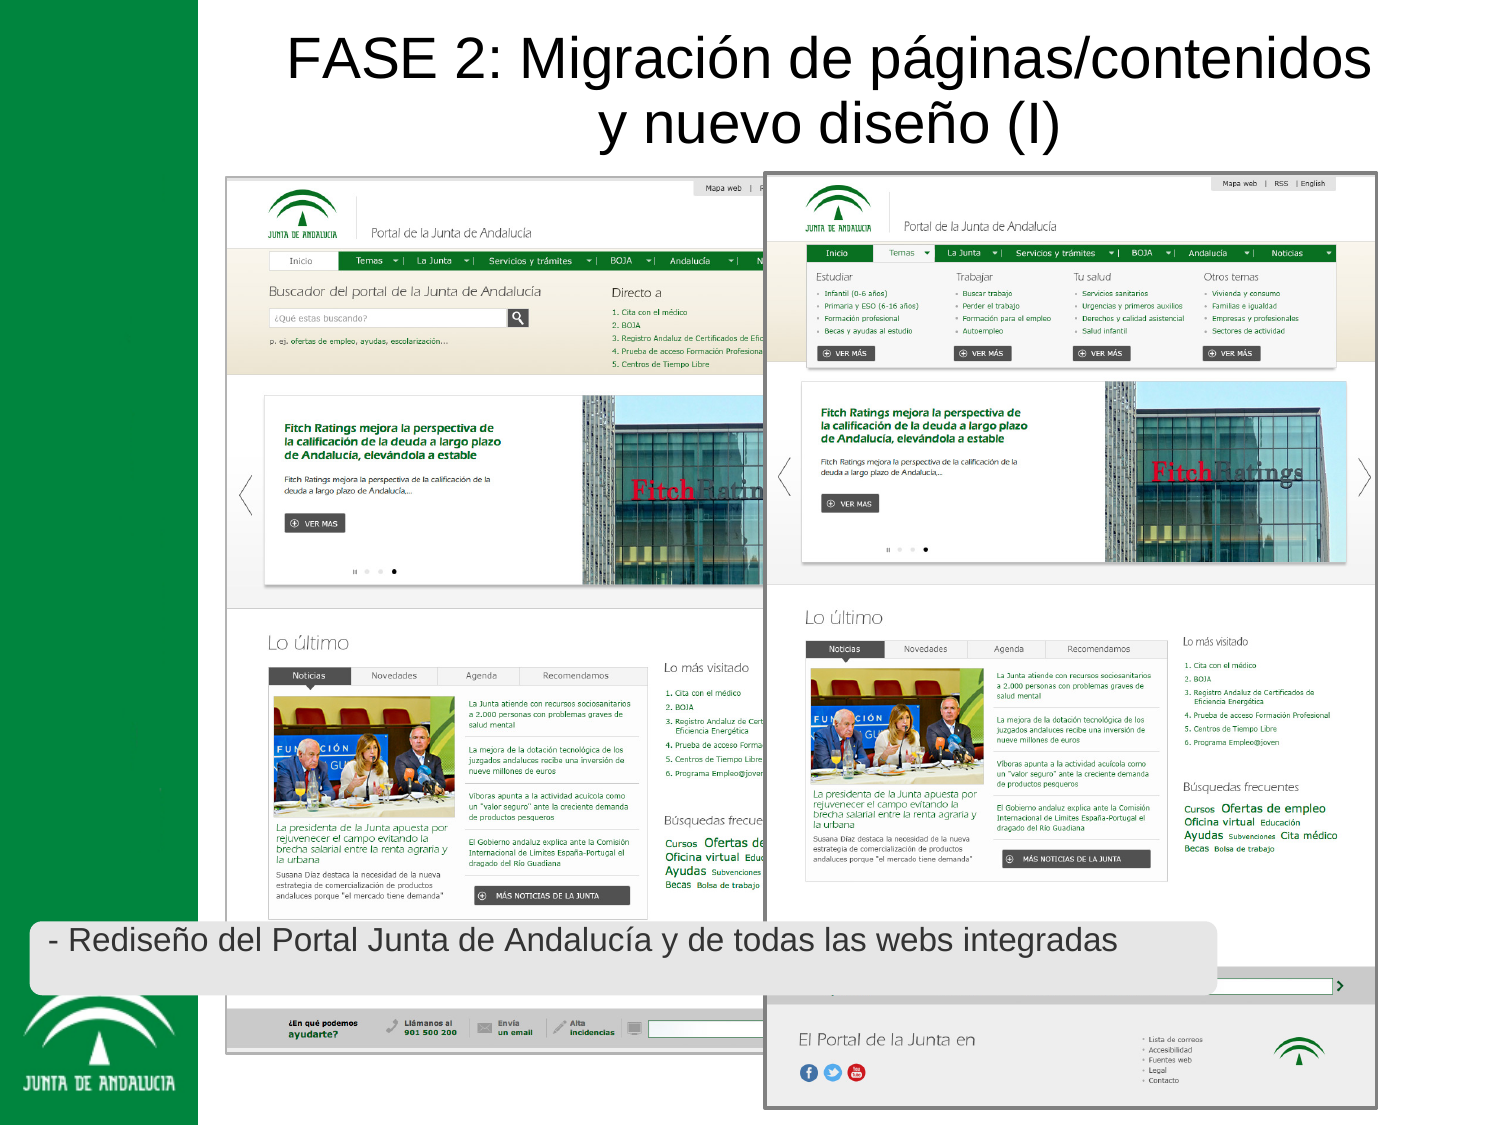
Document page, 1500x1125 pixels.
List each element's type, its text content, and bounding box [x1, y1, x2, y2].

picture [0, 0, 198, 1125]
title FASE 2: Migración de páginas/contenidos y nuevo diseño (I) [265, 16, 1396, 166]
title [198, 137, 1426, 238]
picture [227, 238, 763, 921]
text_box - Rediseño del Portal Junta de Andalucía y de todas las webs integradas [29, 921, 1218, 996]
picture [766, 174, 1375, 1107]
picture [227, 996, 763, 1053]
